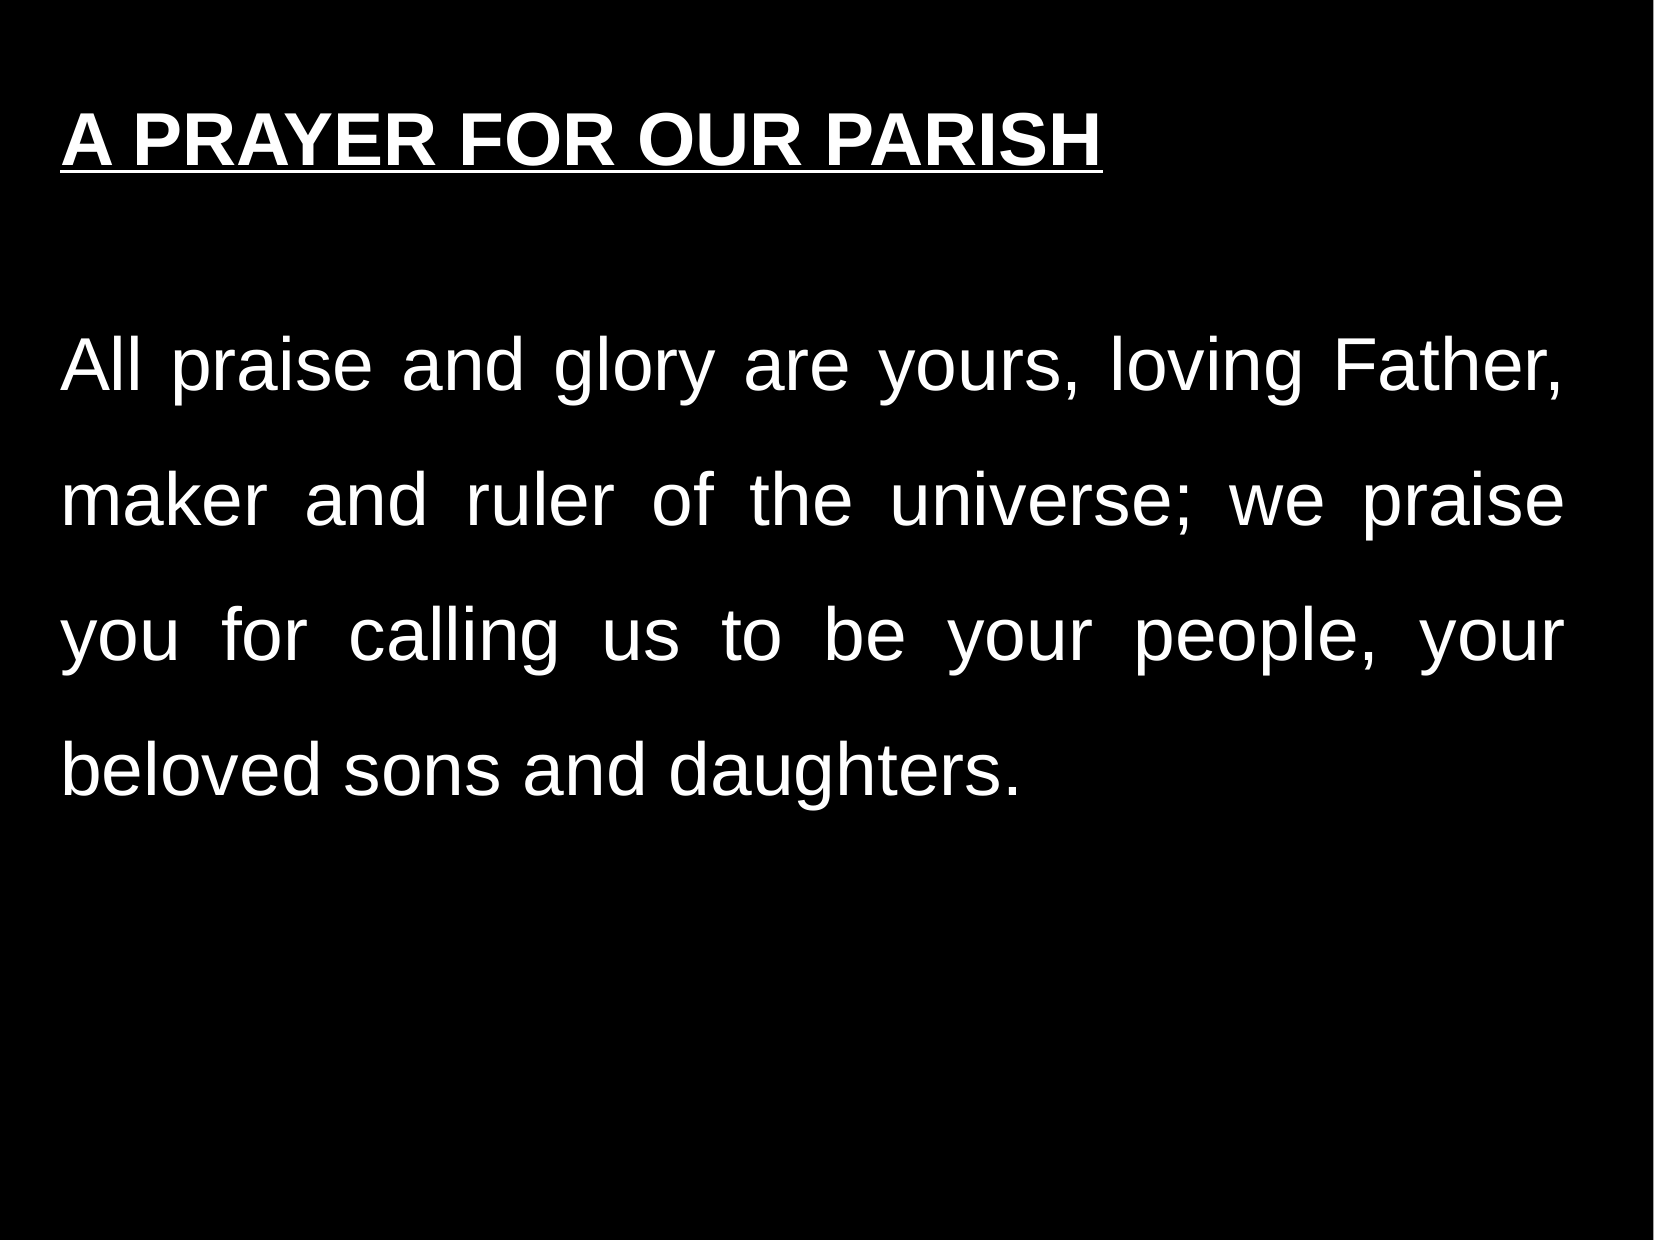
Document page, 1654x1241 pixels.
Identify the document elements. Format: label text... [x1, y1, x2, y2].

text_box A PRAYER FOR OUR PARISH All praise and glory are yours, loving Father, maker and ruler of the universe; we praise you for calling us to be your people, your beloved sons and daughters. [45, 82, 1582, 819]
